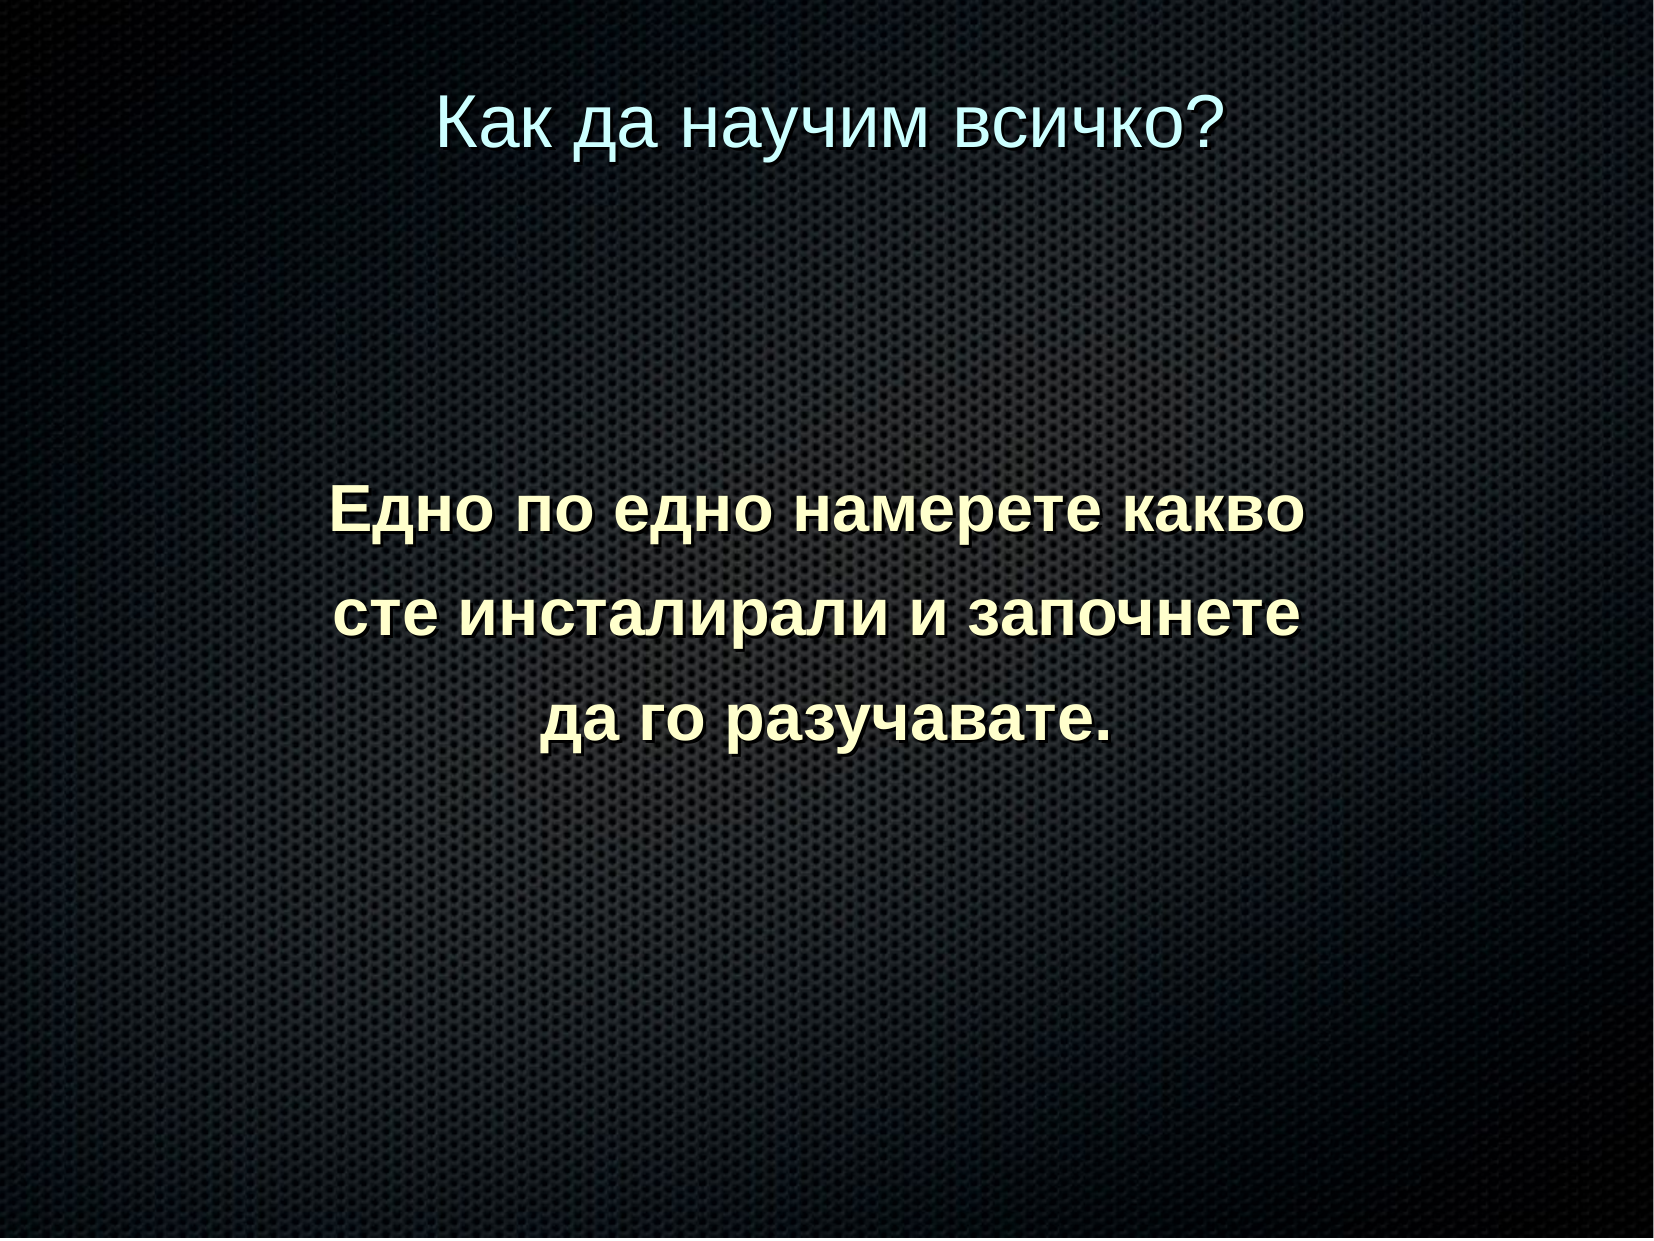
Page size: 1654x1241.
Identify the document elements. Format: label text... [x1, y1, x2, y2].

list Едно по едно намерете какво сте инсталирали и започнете да го разучавате. [82, 262, 1571, 1148]
title Как да научим всичко? [86, 25, 1576, 218]
picture [0, 0, 1654, 1238]
